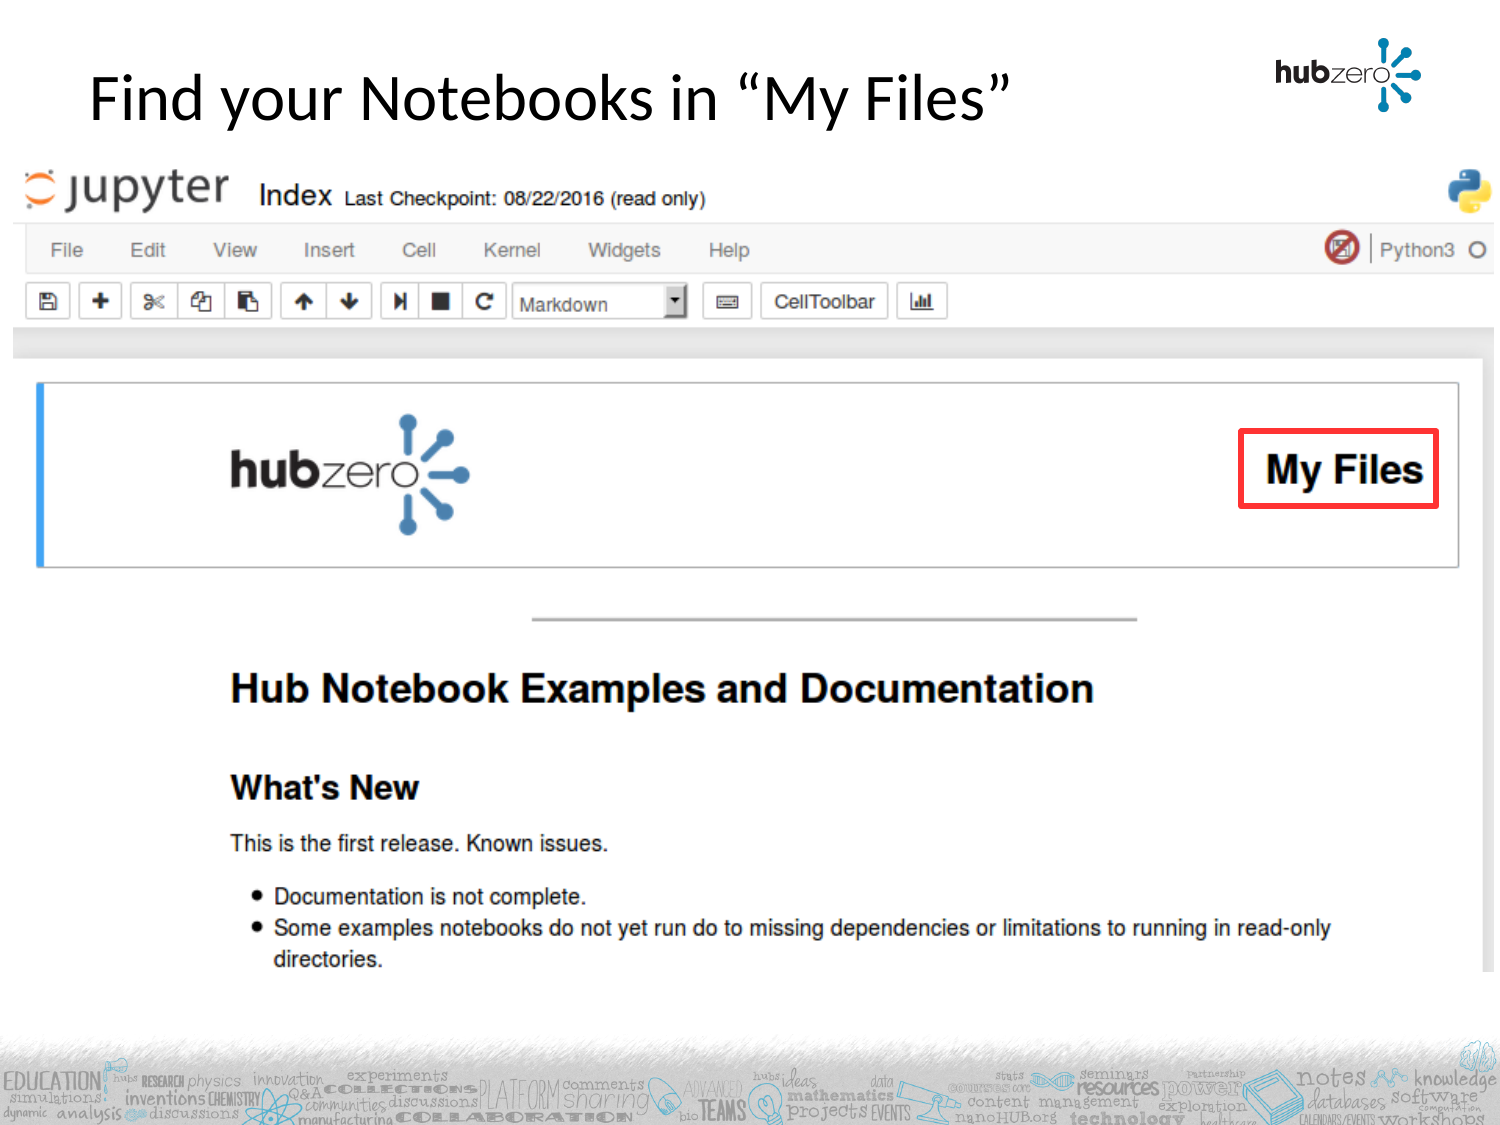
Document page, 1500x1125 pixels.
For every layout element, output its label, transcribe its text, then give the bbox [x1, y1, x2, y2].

title Find your Notebooks in “My Files” [75, 44, 1425, 144]
picture [1272, 35, 1424, 44]
picture [0, 1034, 1500, 1125]
picture [13, 168, 1494, 972]
